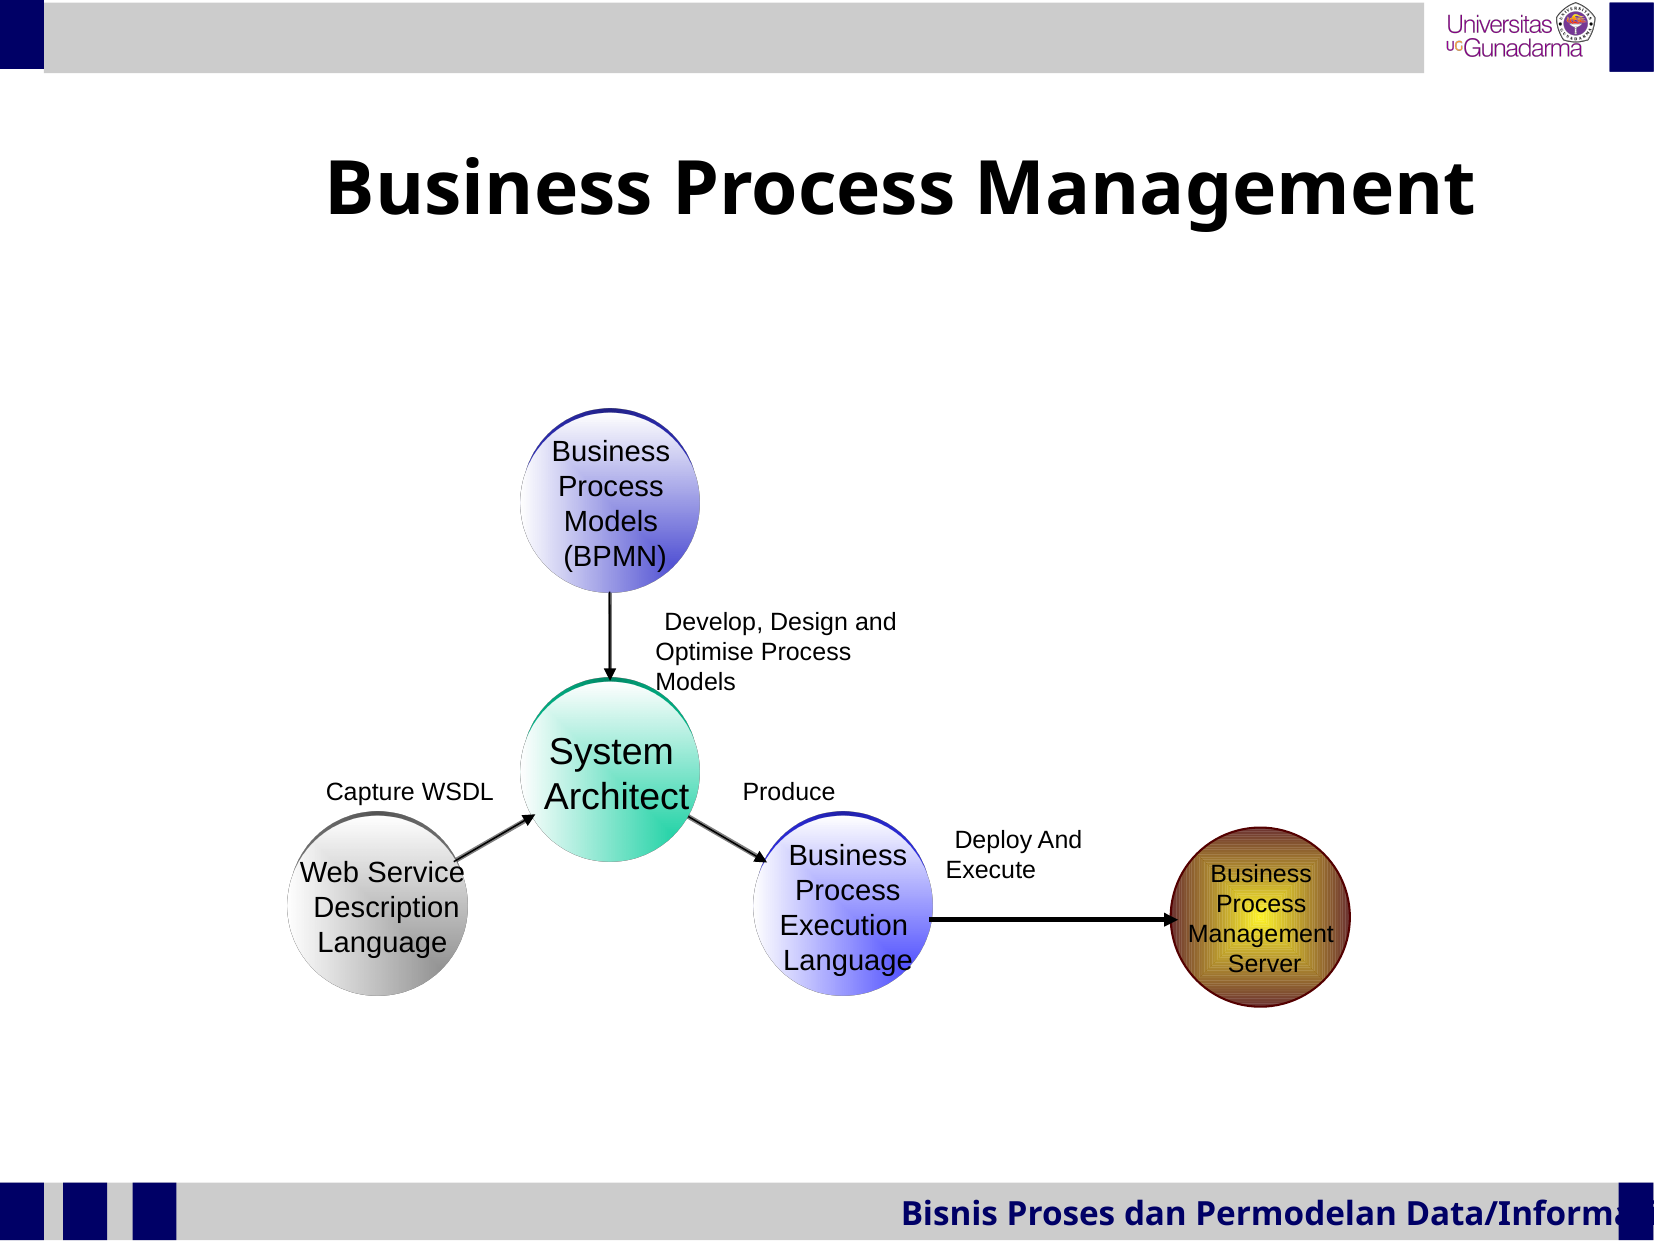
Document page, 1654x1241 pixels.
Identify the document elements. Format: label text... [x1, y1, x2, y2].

text_box Business Process Management Server [1170, 827, 1350, 1007]
text_box Develop, Design and Optimise Process Models [640, 598, 915, 704]
picture [1437, 2, 1610, 62]
text_box Capture WSDL [302, 767, 576, 813]
text_box Deploy And Execute [930, 815, 1114, 891]
text_box Produce [718, 767, 993, 813]
title Business Process Management [191, 94, 1584, 275]
